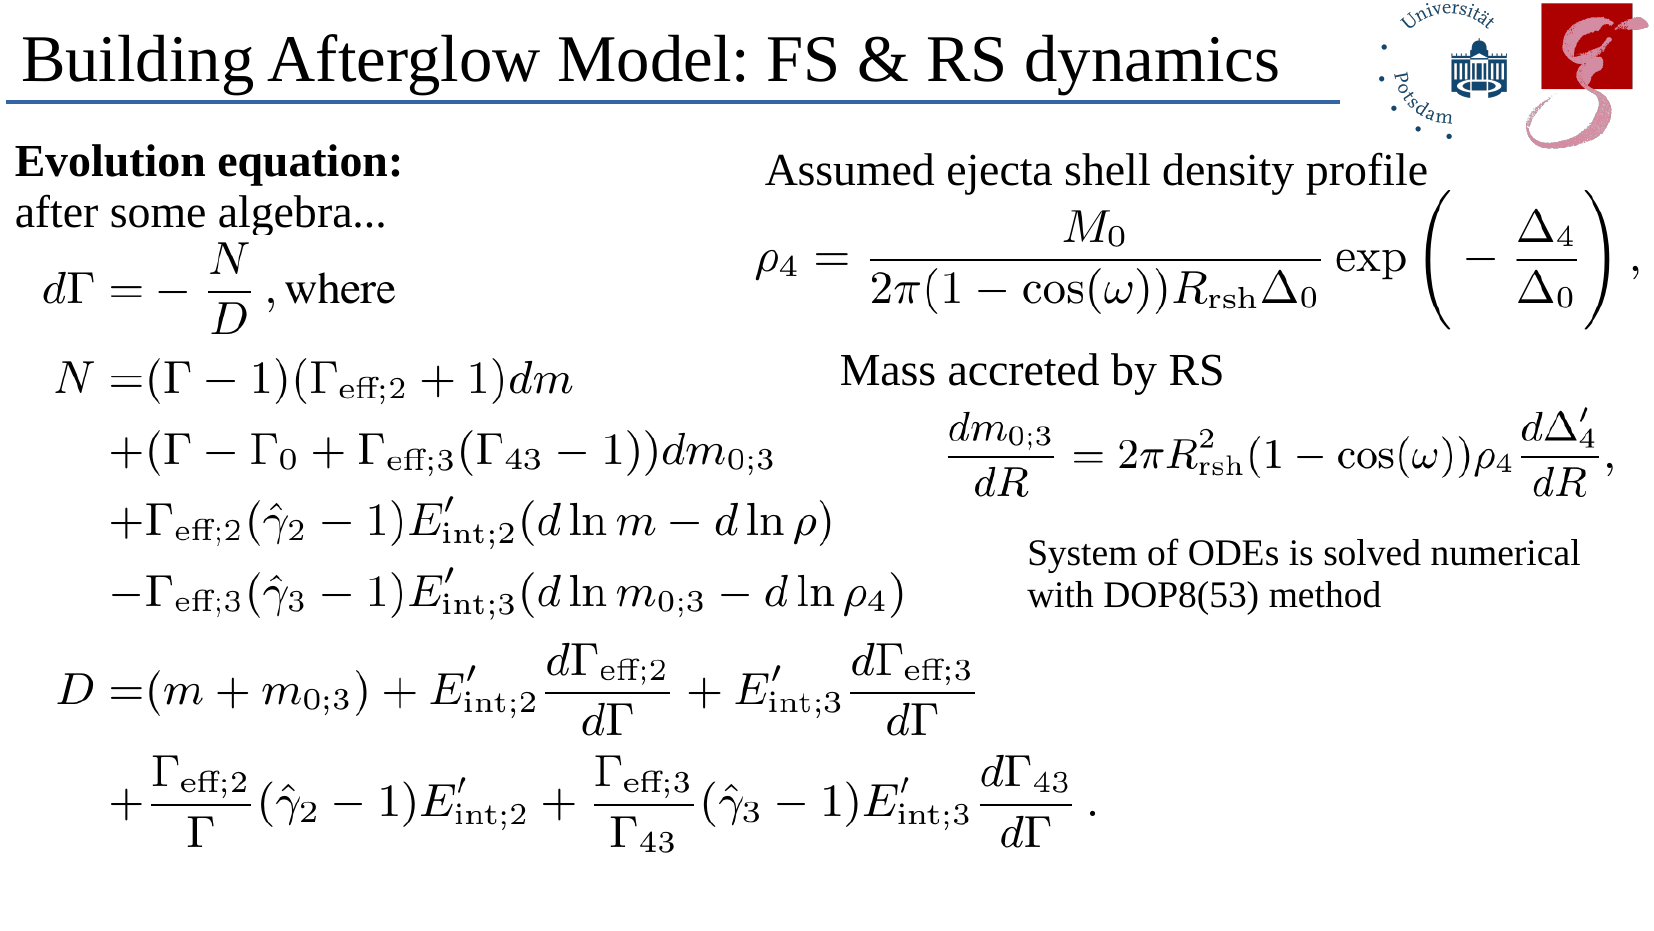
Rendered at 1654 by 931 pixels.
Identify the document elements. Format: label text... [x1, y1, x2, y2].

picture [37, 180, 1644, 863]
text_box Assumed ejecta shell density profile [750, 137, 1456, 198]
text_box System of ODEs is solved numerical with DOP8(53) method [1012, 525, 1601, 615]
text_box Mass accreted by RS [825, 337, 1238, 399]
text_box Evolution equation: after some algebra... [0, 128, 795, 236]
title Building Afterglow Model: FS & RS dynamics [20, 0, 1375, 118]
picture [1375, 0, 1654, 154]
